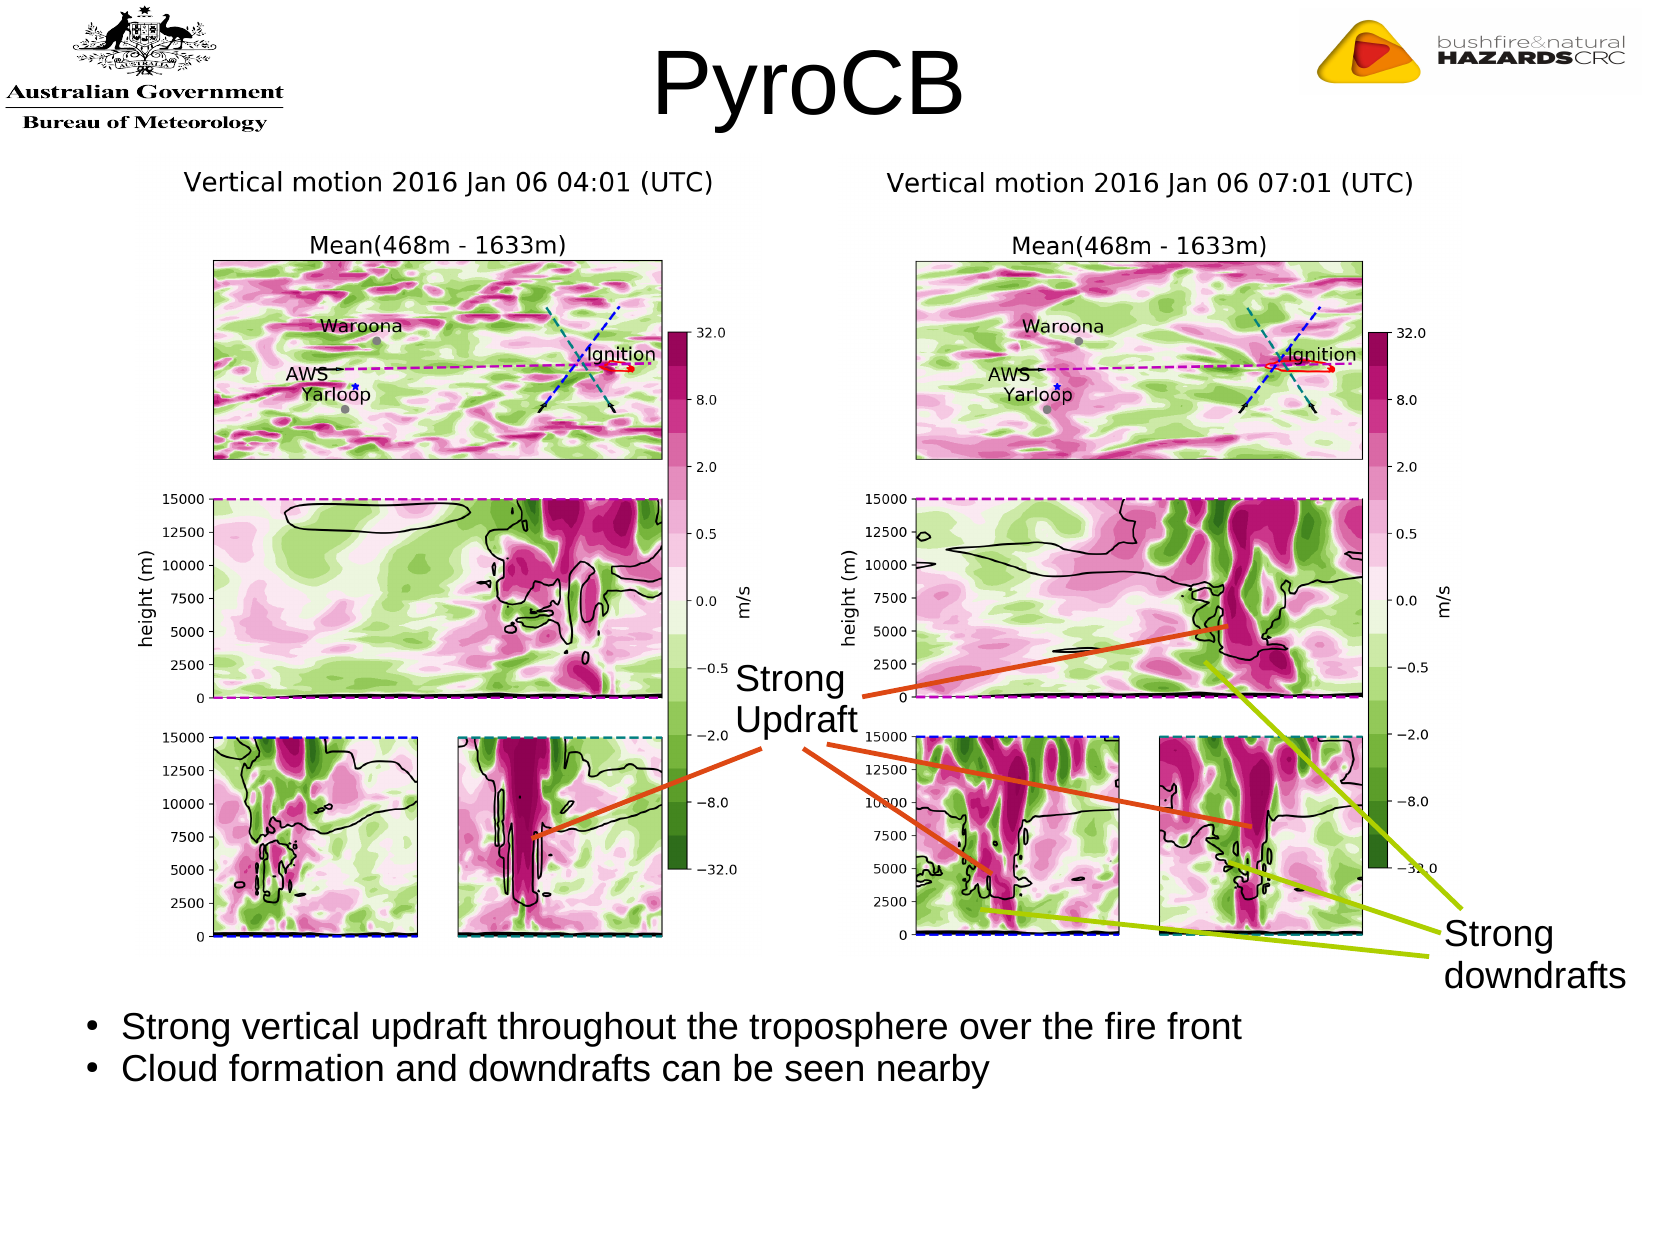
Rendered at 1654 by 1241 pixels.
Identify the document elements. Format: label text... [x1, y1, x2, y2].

text_box Strong vertical updraft throughout the troposphere over the fire front Cloud formation and downdrafts can be seen nearby [70, 998, 1595, 1097]
picture [5, 5, 284, 132]
picture [1329, 8, 1642, 95]
picture [135, 153, 762, 957]
title PyroCB [289, 0, 1329, 166]
picture [838, 154, 1462, 957]
text_box Strong Updraft [720, 649, 886, 749]
text_box Strong downdrafts [1429, 905, 1642, 1046]
